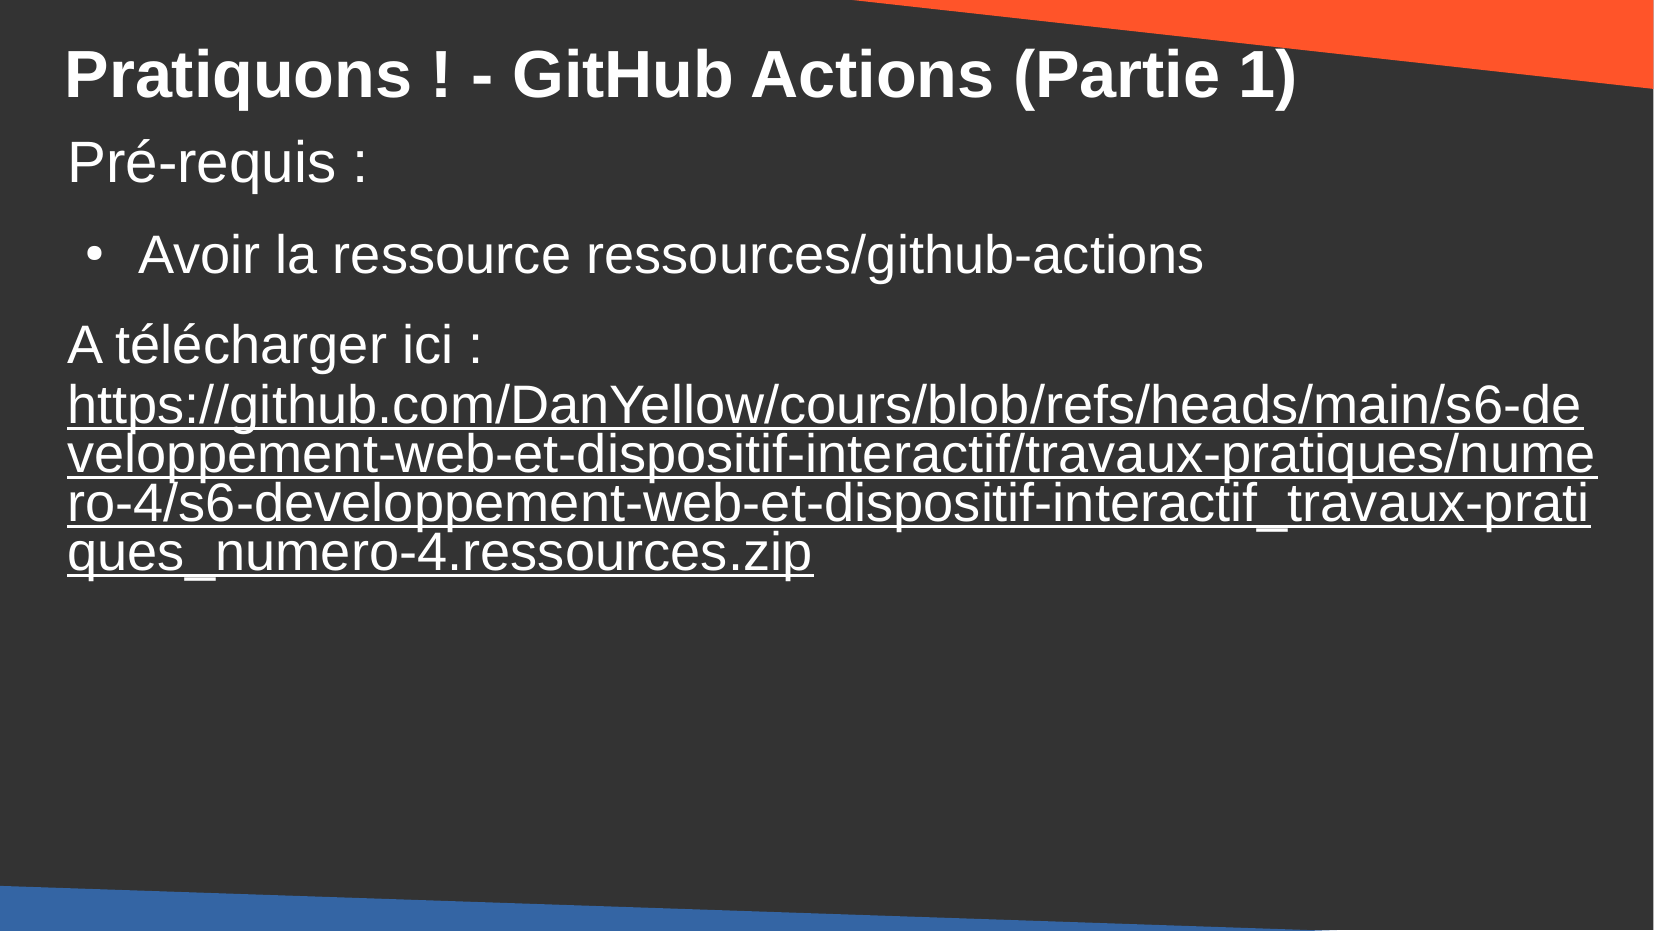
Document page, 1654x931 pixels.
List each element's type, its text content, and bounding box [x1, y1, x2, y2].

title Pratiquons ! - GitHub Actions (Partie 1) [64, 37, 1553, 114]
text_box [0, 885, 1337, 931]
list Pré-requis : Avoir la ressource ressources/github-actions A télécharger ici : https://github.com/DanYellow/cours/blob/refs/heads/main/s6-developpement-web-et-dispositif-interactif/travaux-pratiques/numero-4/s6-developpement-web-et-dispositif-interactif_travaux-pratiques_numero-4.ressources.zip [67, 129, 1607, 715]
text_box [852, 0, 1654, 89]
